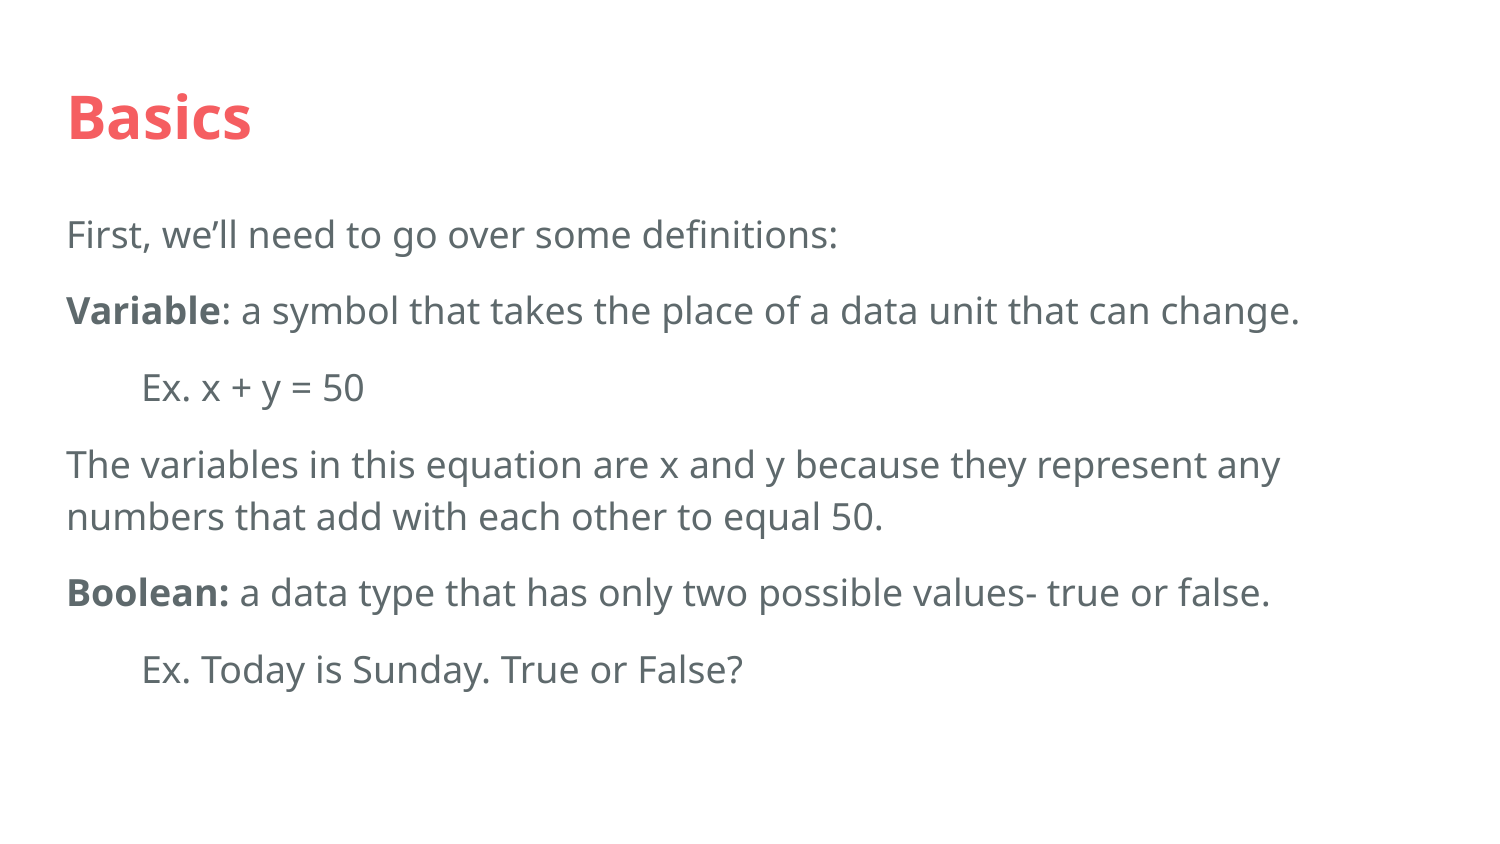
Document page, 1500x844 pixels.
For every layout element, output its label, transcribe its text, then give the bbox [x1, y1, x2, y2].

title Basics [51, 64, 1449, 167]
list First, we’ll need to go over some definitions: Variable: a symbol that takes the place of a data unit that can change. Ex. x + y = 50 The variables in this equation are x and y because they represent any numbers that add with each other to equal 50. Boolean: a data type that has only two possible values- true or false. Ex. Today is Sunday. True or False? [51, 189, 1449, 750]
